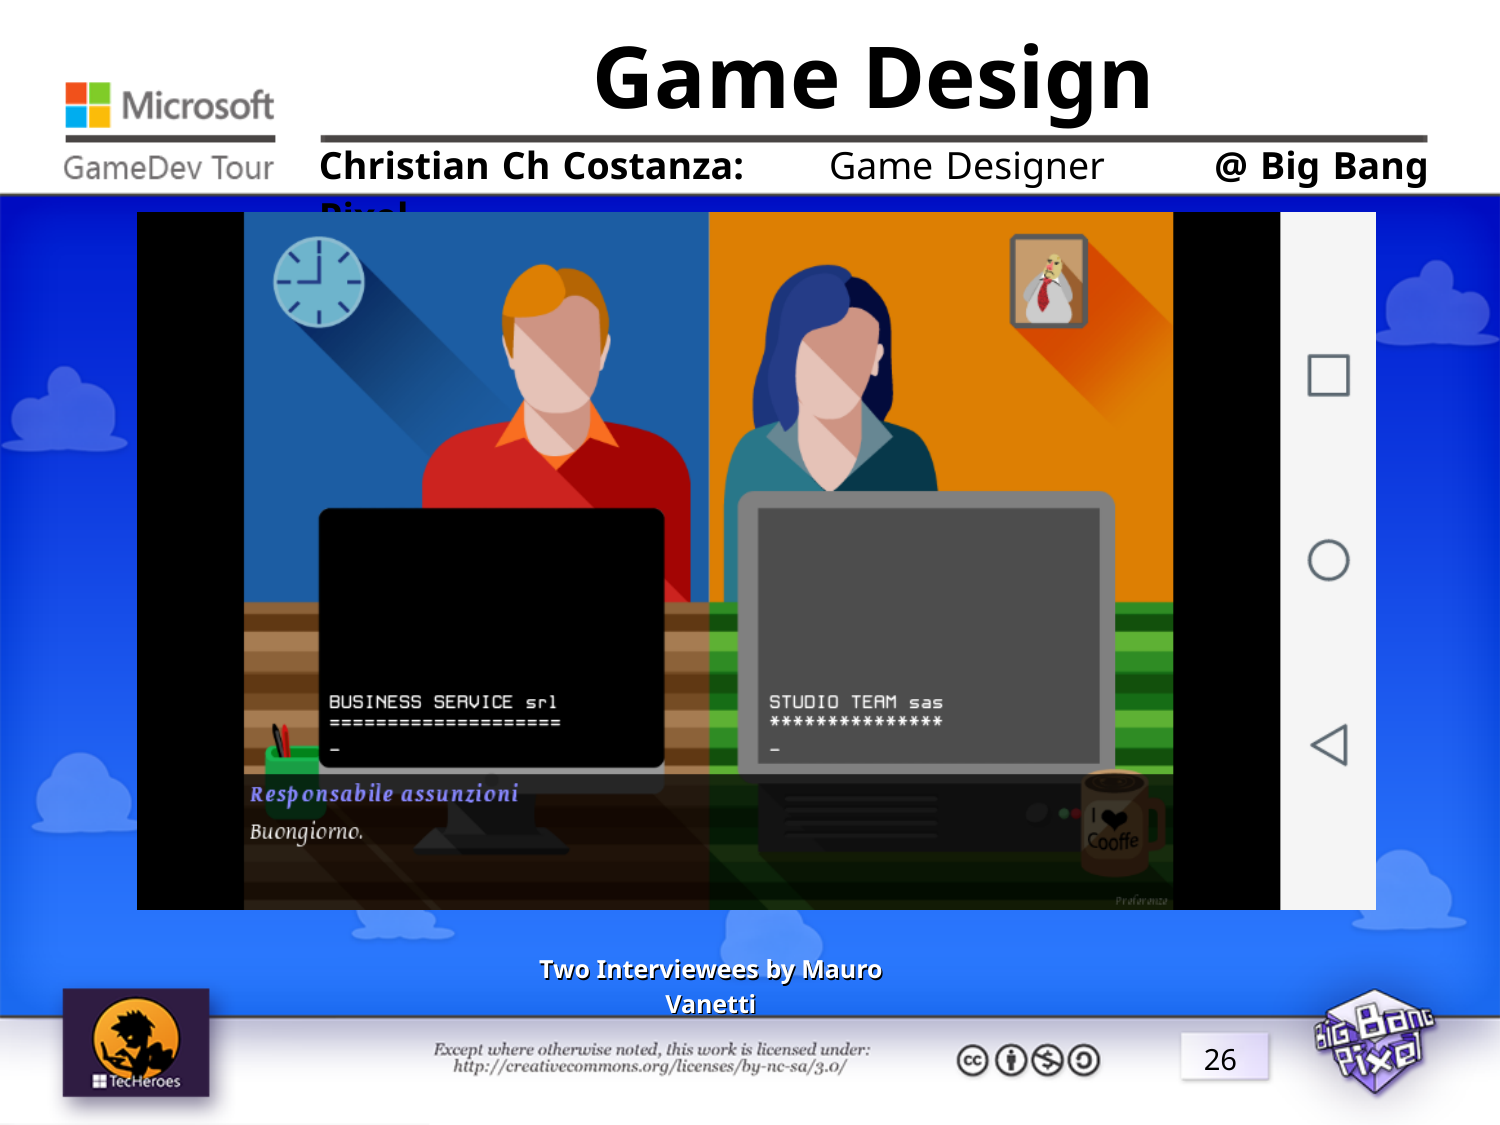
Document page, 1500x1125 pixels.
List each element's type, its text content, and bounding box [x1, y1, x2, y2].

text_box Christian Ch Costanza: Game Designer @ Big Bang Pixel [318, 124, 1430, 257]
text_box Game Design [319, 9, 1430, 142]
picture [0, 0, 1500, 1125]
text_box Two Interviewees by Mauro Vanetti [478, 944, 944, 999]
text_box <numero> [1110, 1033, 1252, 1117]
